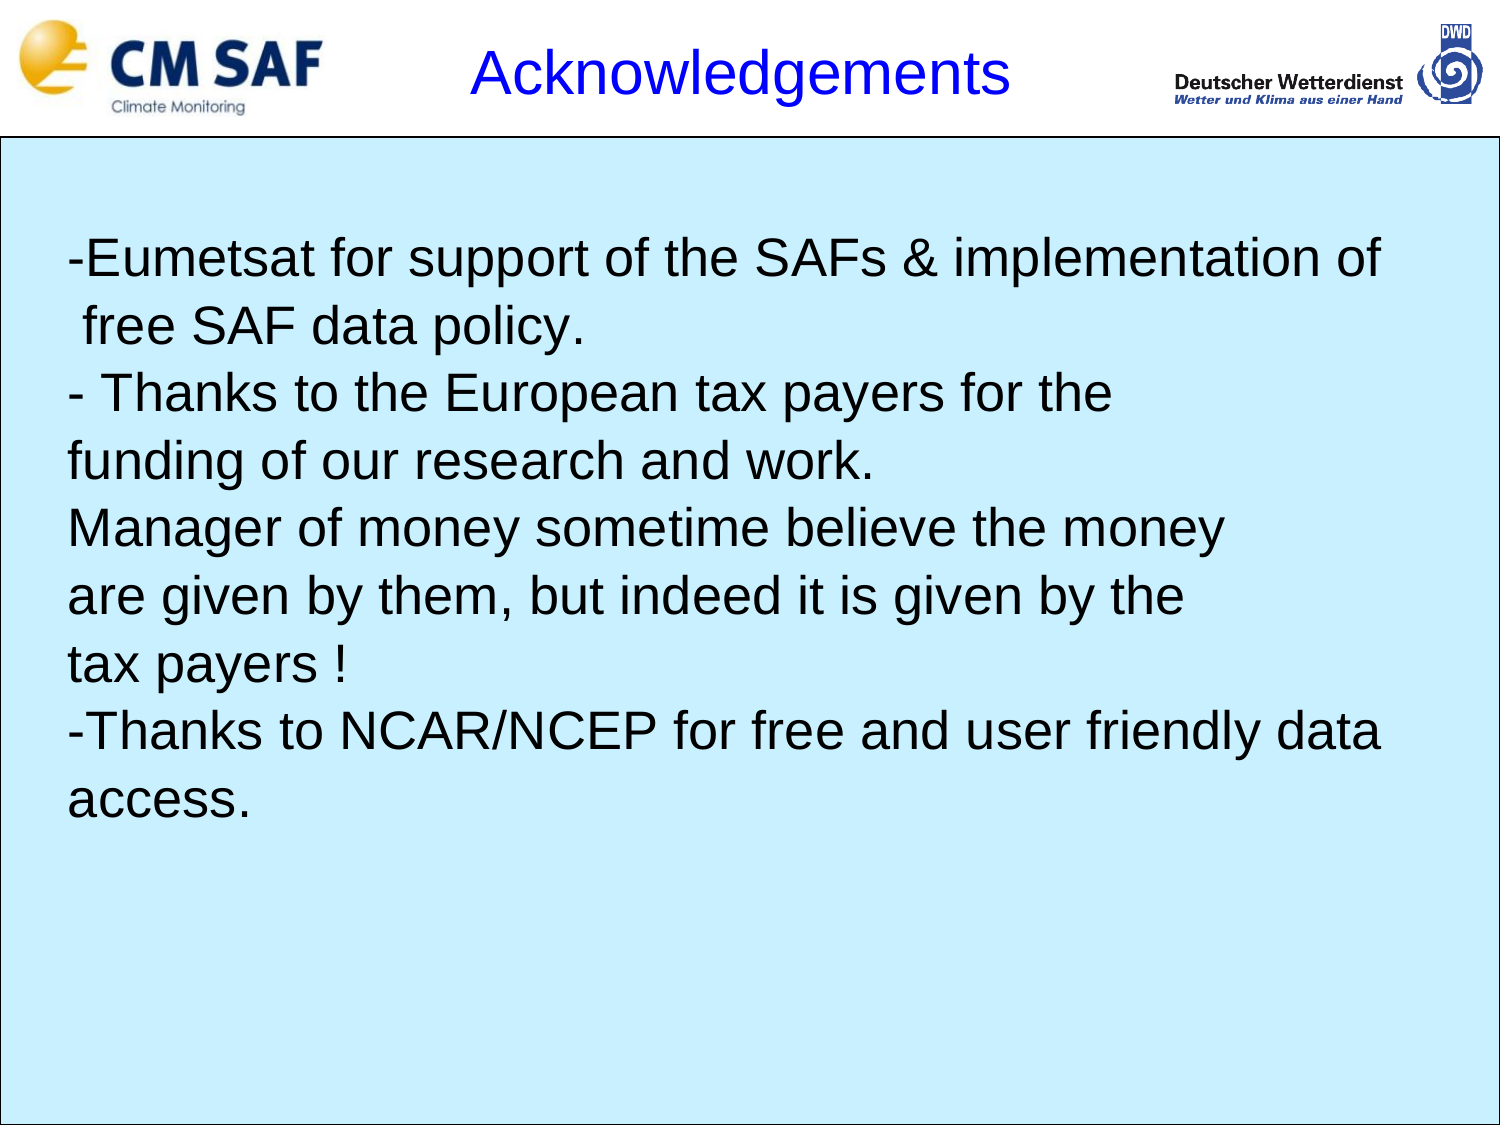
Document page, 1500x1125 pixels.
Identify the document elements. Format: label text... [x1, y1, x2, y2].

picture [1175, 24, 1483, 104]
text_box Acknowledgements [194, 42, 1065, 121]
text_box -Eumetsat for support of the SAFs & implementation of free SAF data policy. - Thanks to the European tax payers for the funding of our research and work. Manager of money sometime believe the money are given by them, but indeed it is given by the tax payers ! -Thanks to NCAR/NCEP for free and user friendly data access. [67, 219, 1483, 563]
picture [17, 19, 325, 117]
